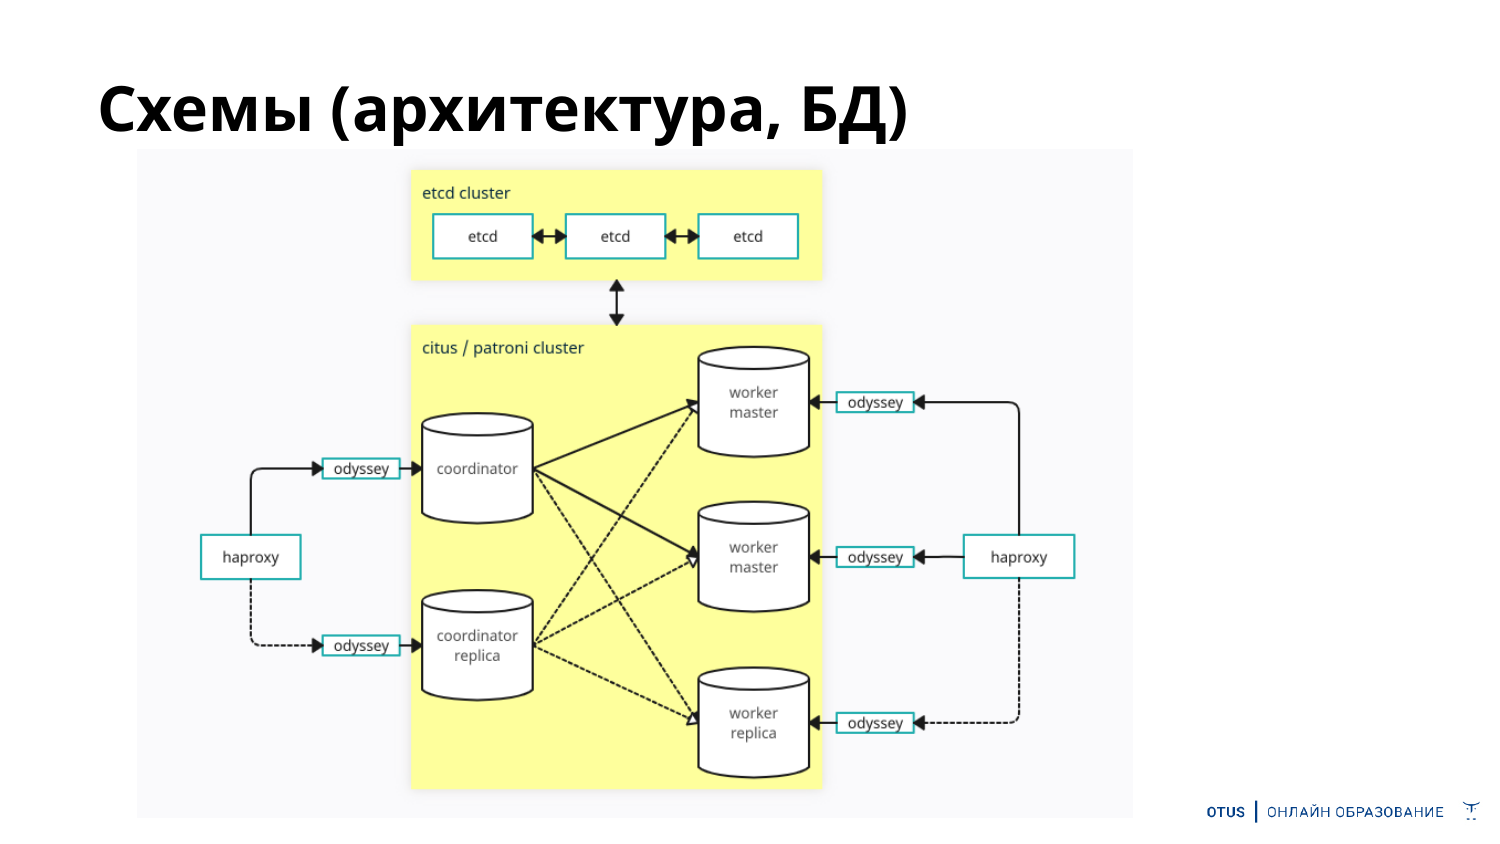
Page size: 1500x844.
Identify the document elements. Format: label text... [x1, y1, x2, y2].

title Схемы (архитектура, БД) [82, 54, 1480, 234]
picture [0, 0, 1500, 844]
